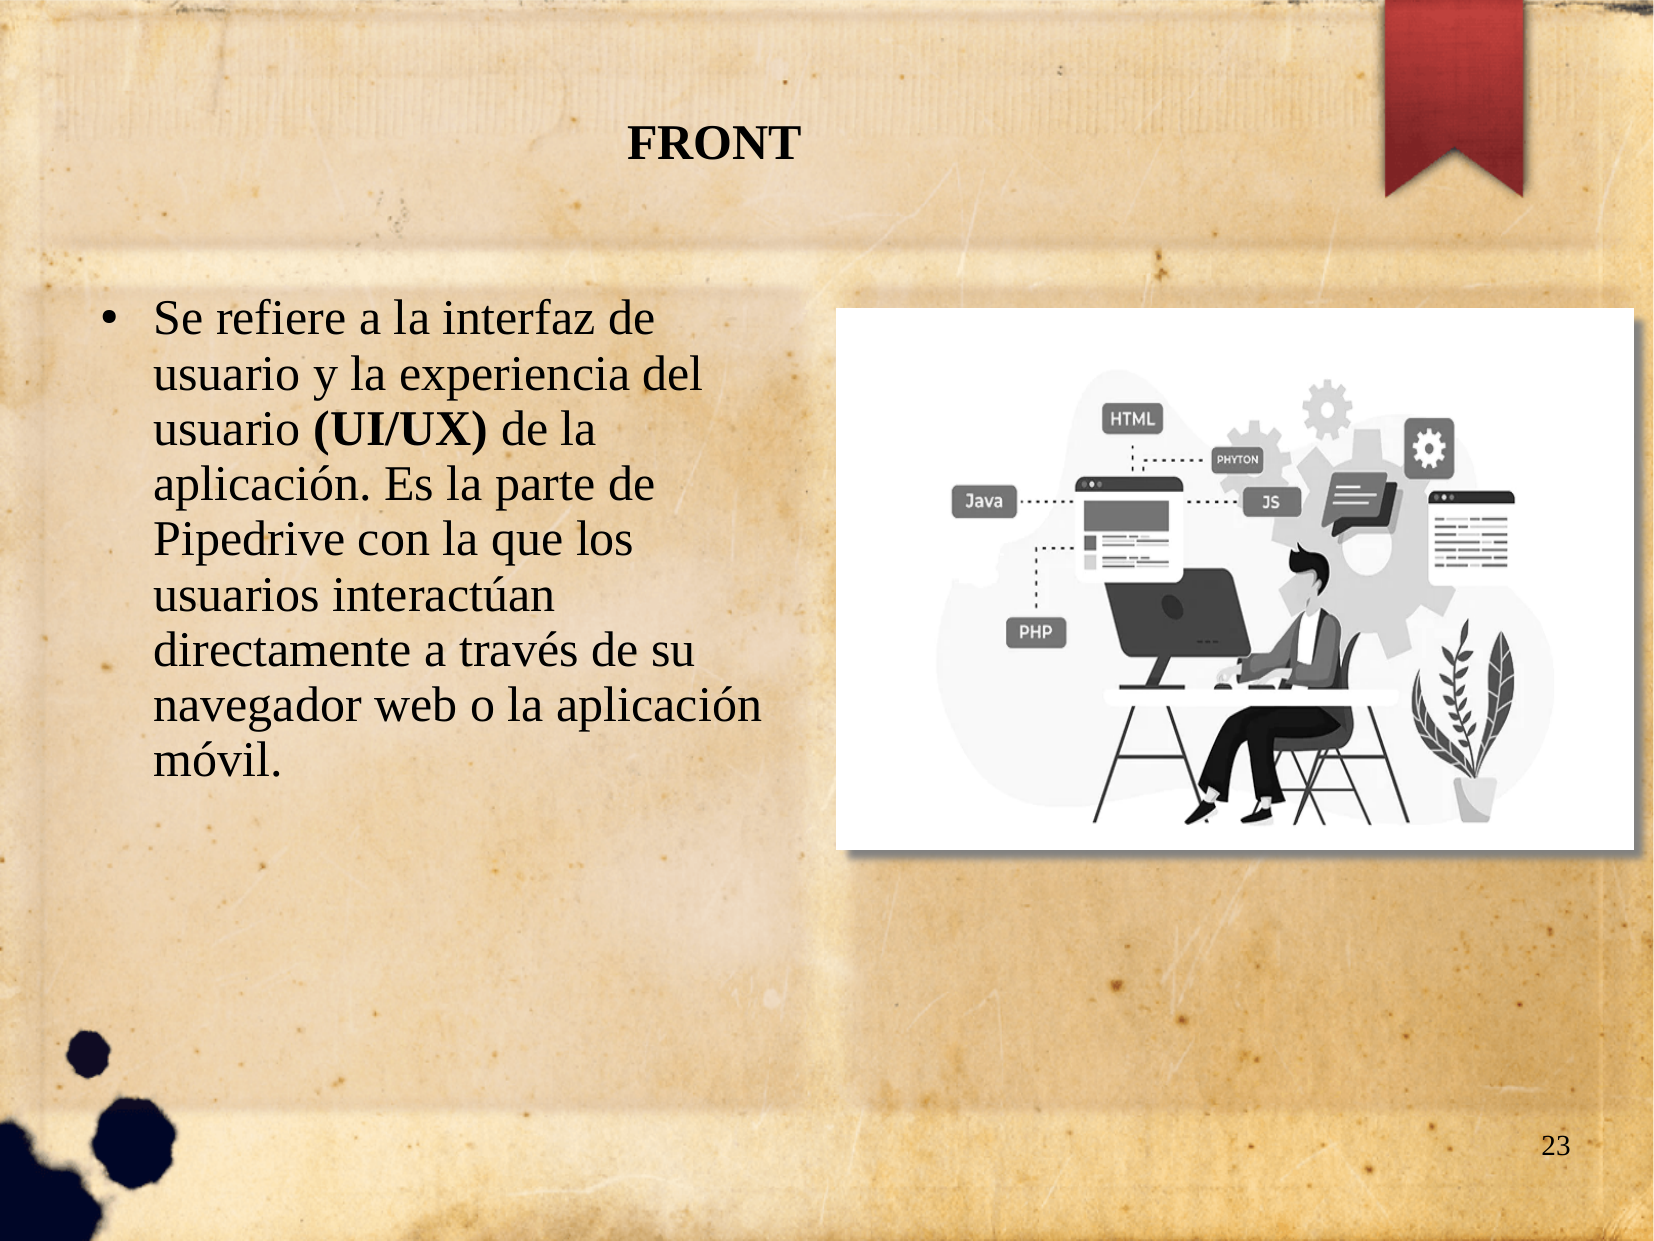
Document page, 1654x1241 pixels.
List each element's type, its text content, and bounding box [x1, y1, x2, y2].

picture [0, 0, 1654, 1241]
title FRONT [82, 49, 1347, 237]
list Se refiere a la interfaz de usuario y la experiencia del usuario (UI/UX) de la aplicación. Es la parte de Pipedrive con la que los usuarios interactúan directamente a través de su navegador web o la aplicación móvil. [82, 290, 793, 1010]
